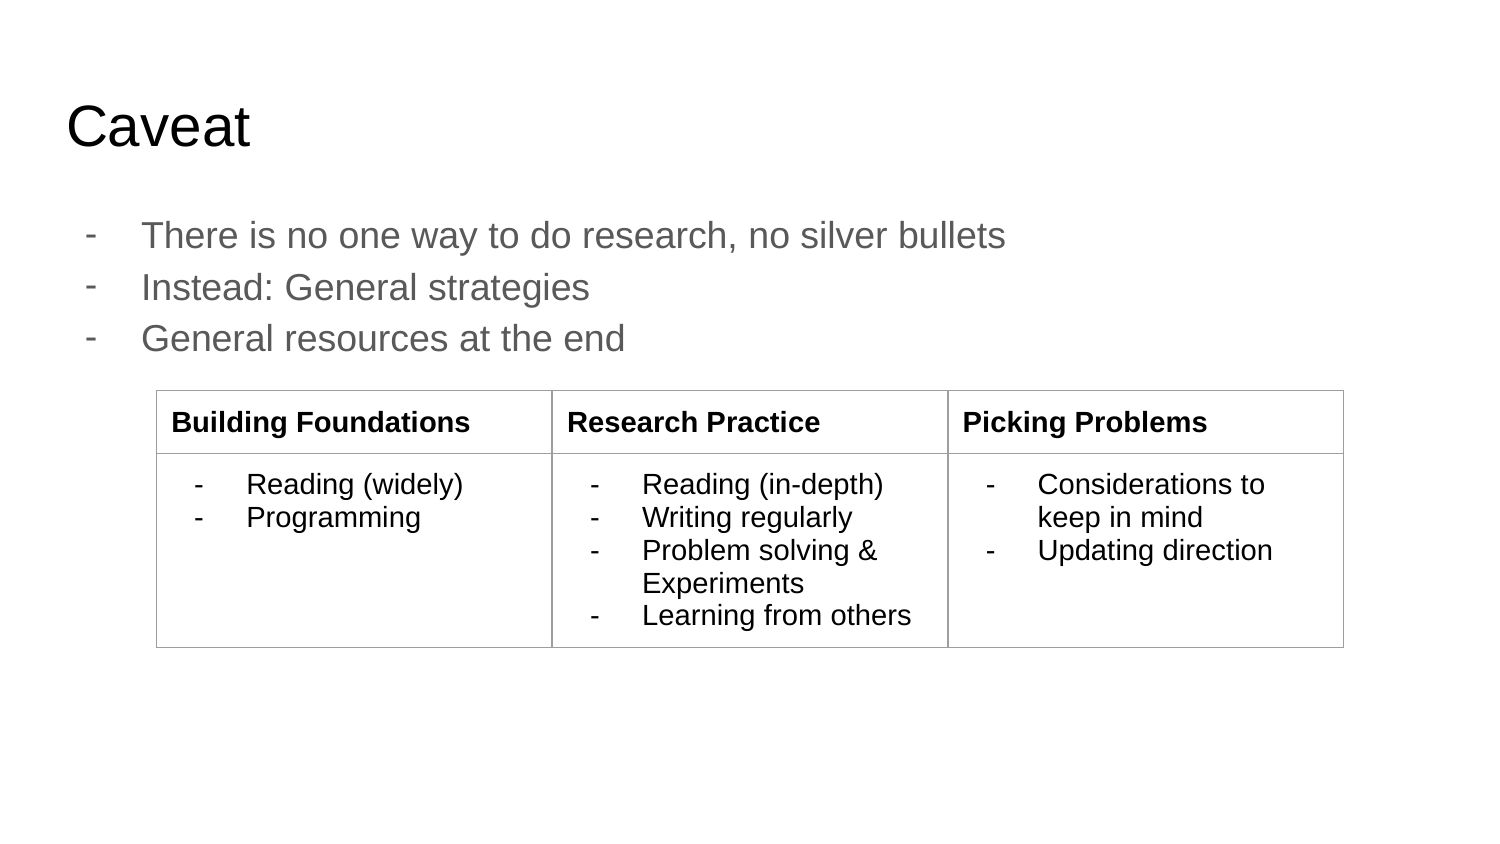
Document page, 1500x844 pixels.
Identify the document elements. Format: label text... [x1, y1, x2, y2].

table_header Picking Problems [949, 391, 1343, 453]
table_cell Considerations to keep in mind Updating direction [949, 454, 1343, 647]
table_cell Reading (in-depth) Writing regularly Problem solving & Experiments Learning from others [553, 454, 947, 647]
title Caveat [51, 72, 1449, 167]
list There is no one way to do research, no silver bullets Instead: General strategies General resources at the end [51, 189, 1449, 320]
table_header Building Foundations [157, 391, 551, 453]
table_header Research Practice [553, 391, 947, 453]
table_cell Reading (widely) Programming [157, 454, 551, 647]
